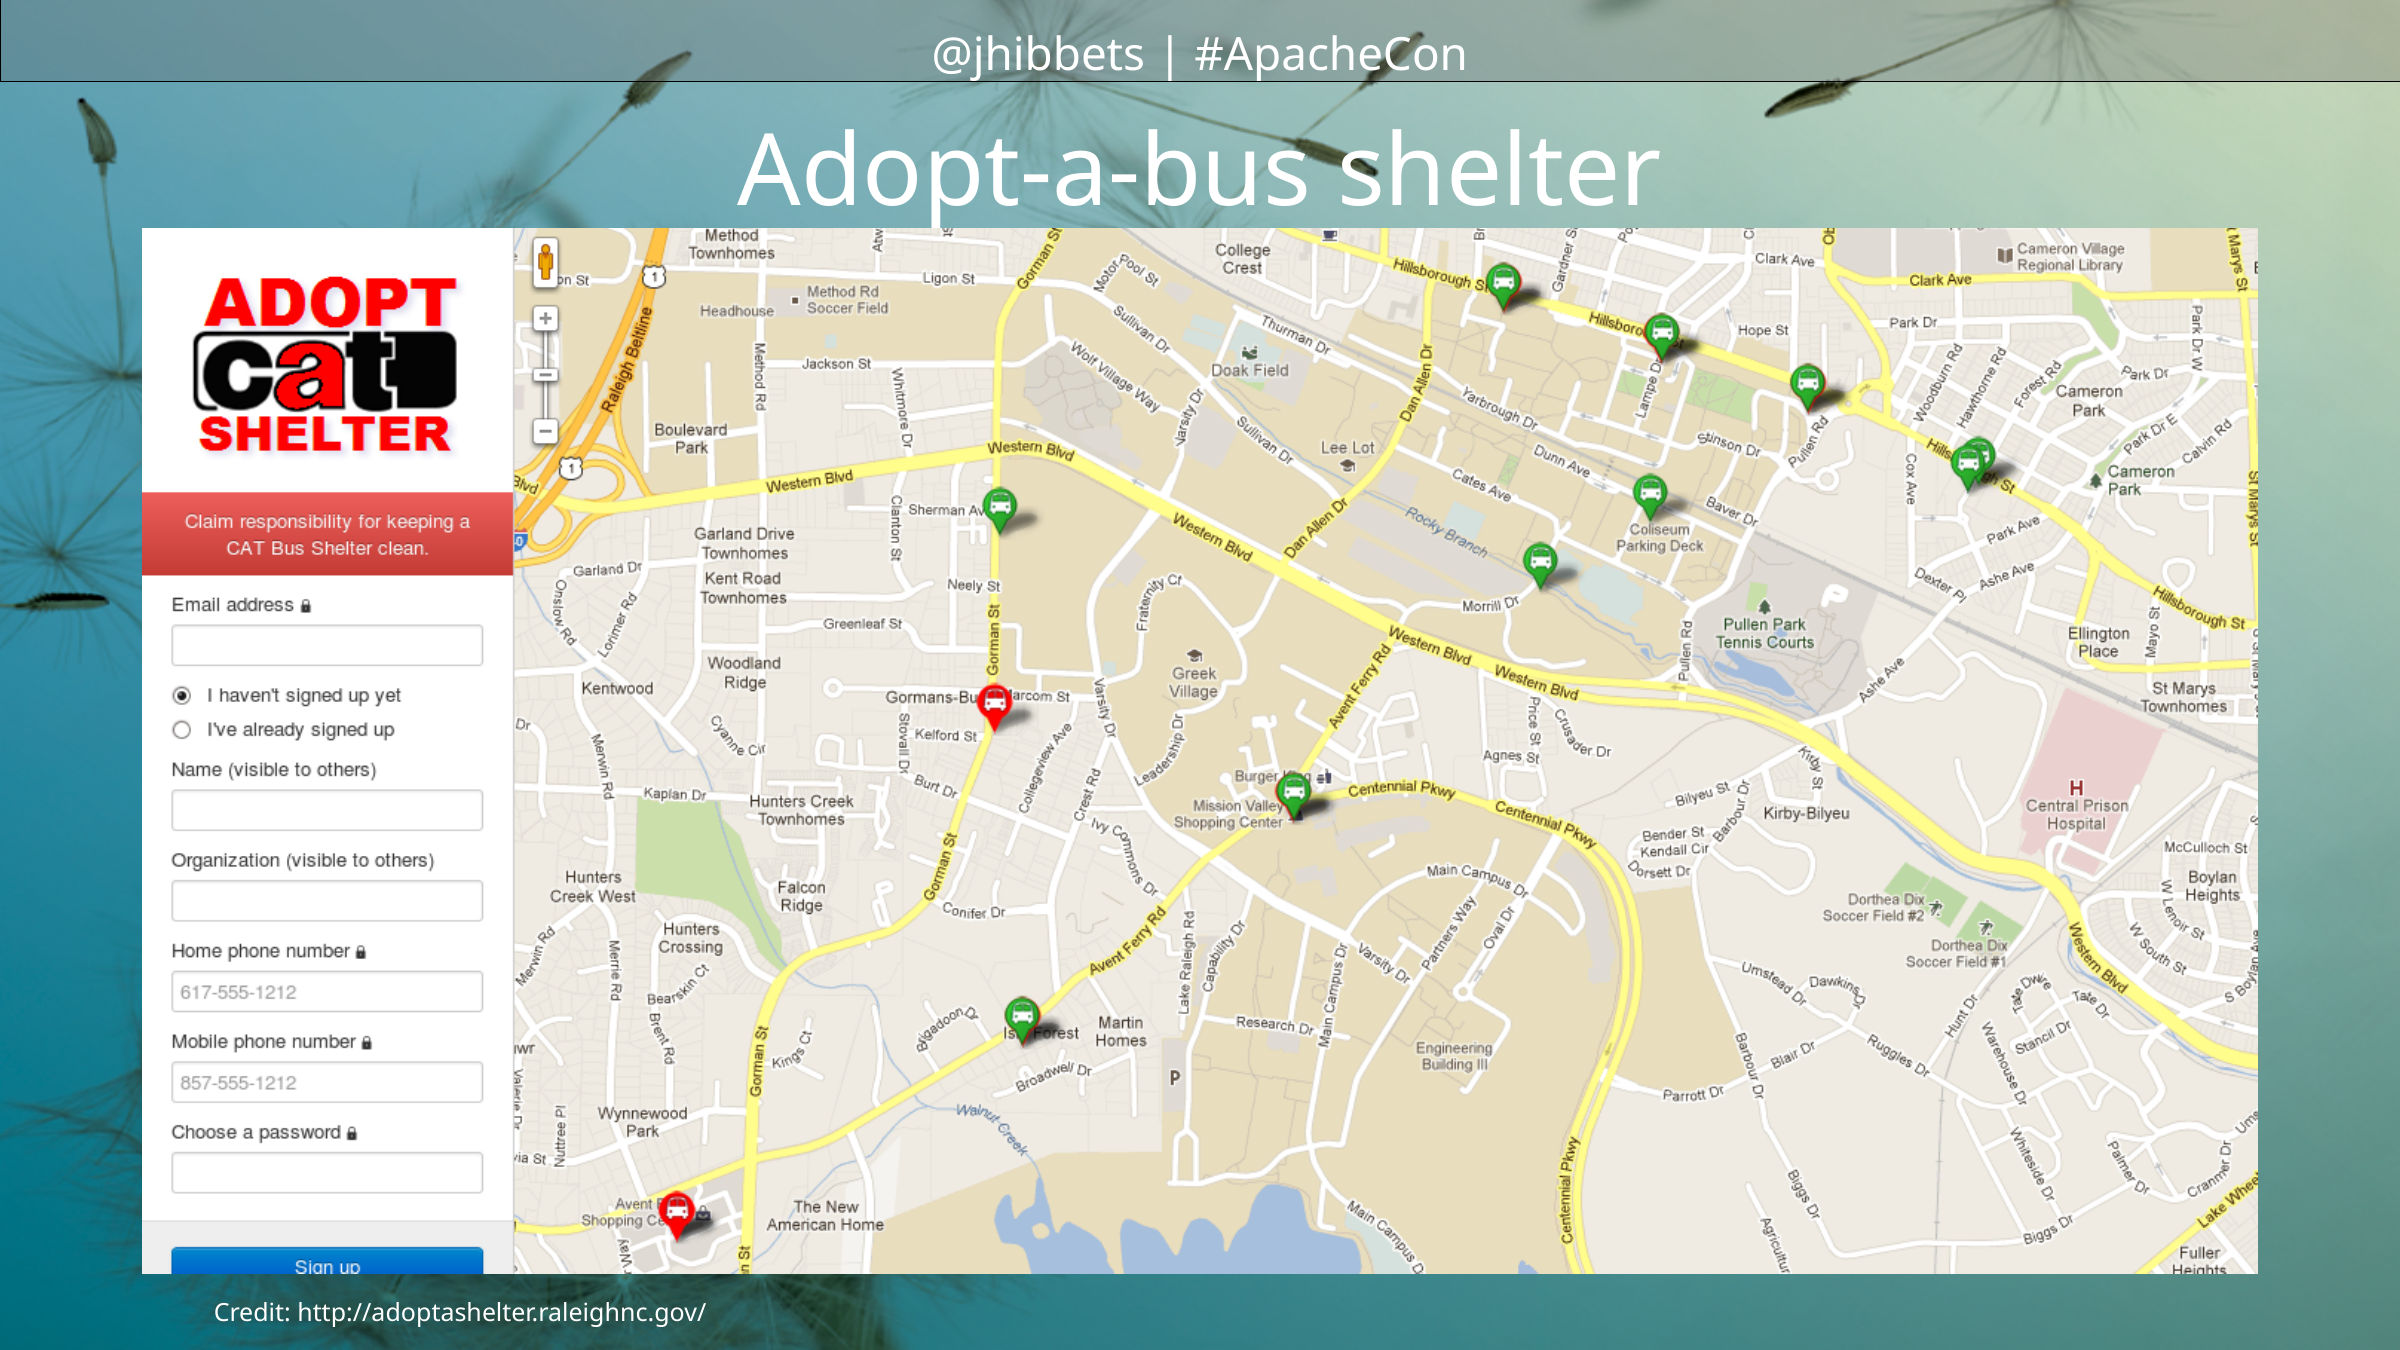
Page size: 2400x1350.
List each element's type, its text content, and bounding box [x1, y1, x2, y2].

title Adopt-a-bus shelter [120, 53, 2281, 280]
picture [0, 82, 2400, 1350]
text_box Credit: http://adoptashelter.raleighnc.gov/ [199, 1287, 974, 1334]
